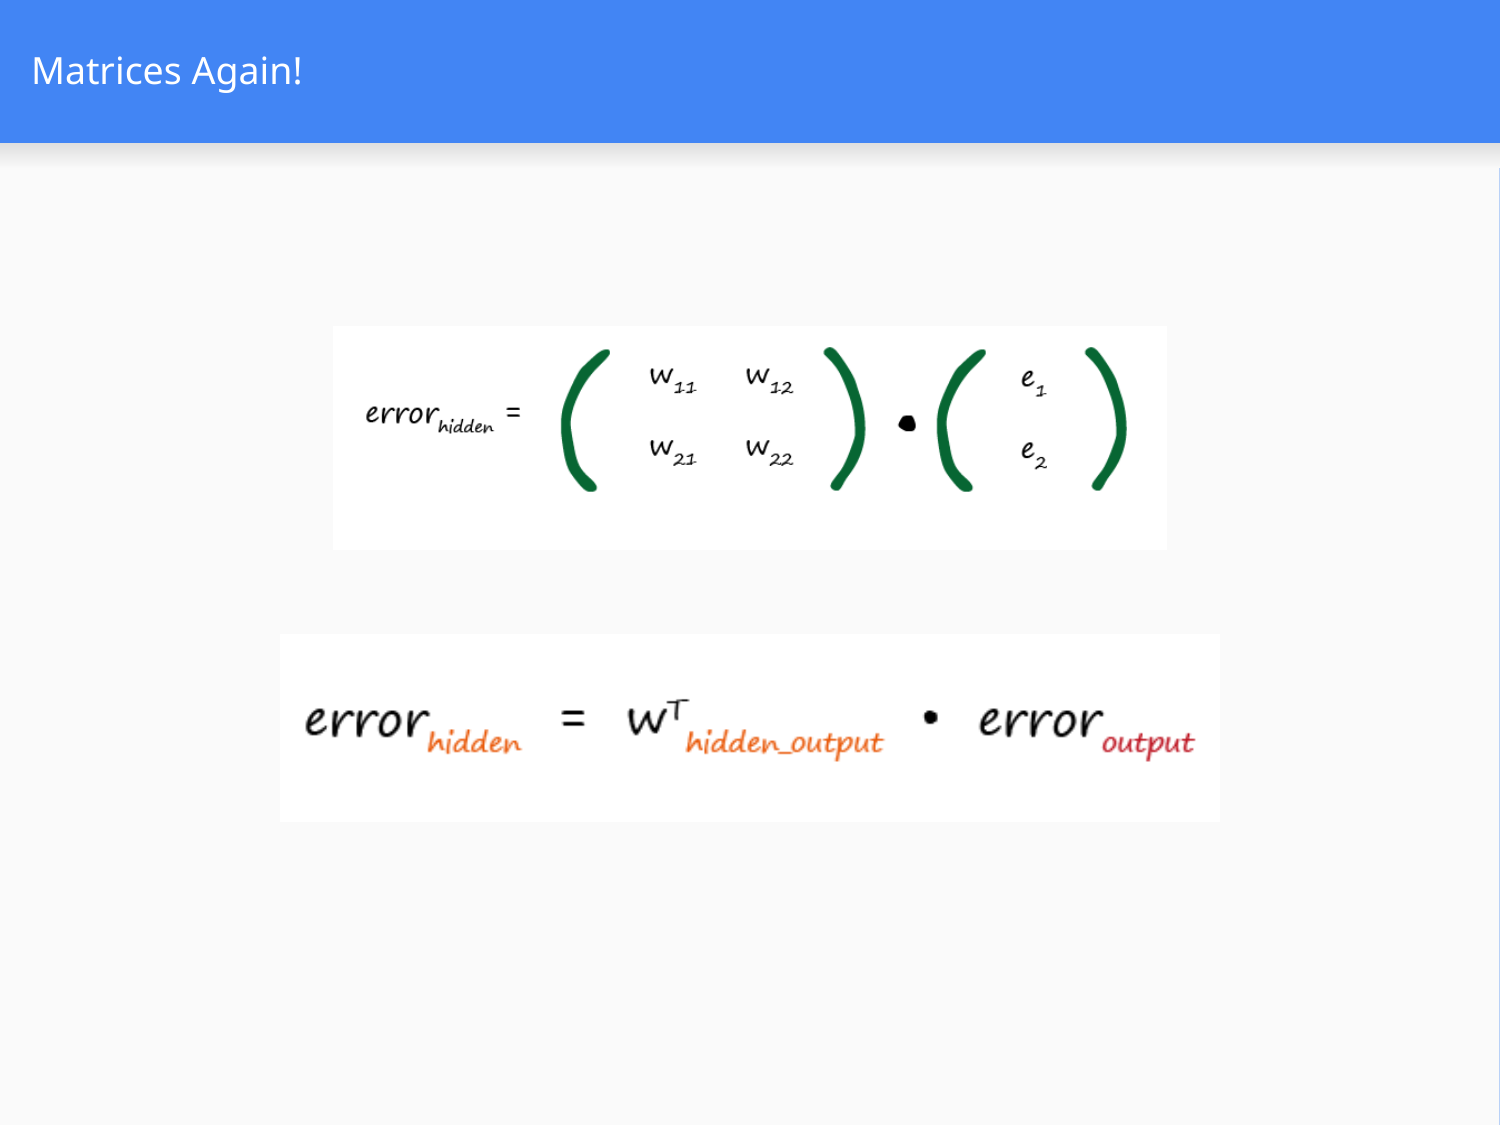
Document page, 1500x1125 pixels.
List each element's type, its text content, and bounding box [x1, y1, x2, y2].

picture [333, 326, 1167, 550]
title Matrices Again! [16, 3, 1464, 136]
picture [280, 634, 1220, 822]
